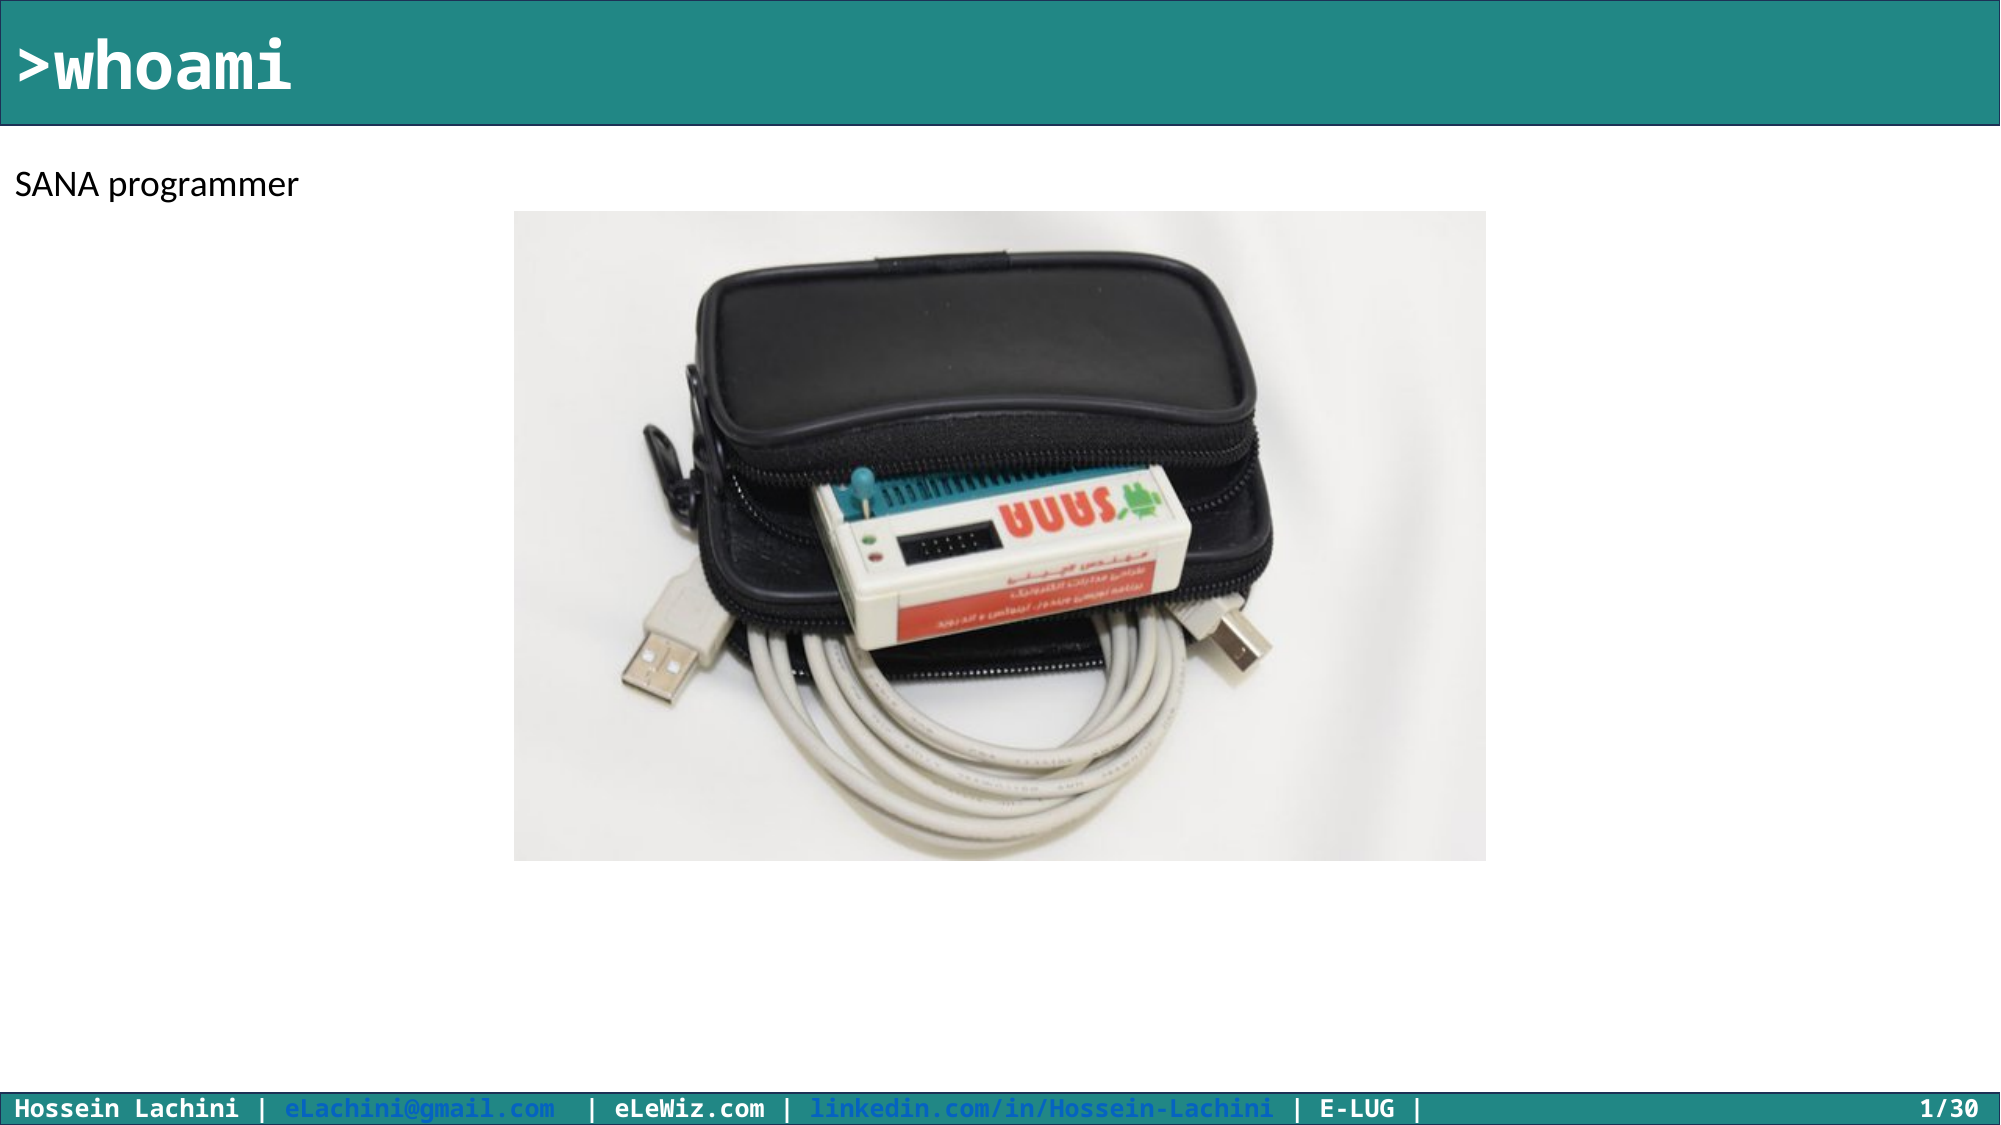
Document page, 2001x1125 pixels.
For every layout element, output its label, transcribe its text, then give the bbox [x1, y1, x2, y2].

picture [514, 211, 1486, 861]
text_box >whoami [0, 0, 2000, 125]
text_box Hossein Lachini | eLachini@gmail.com | eLeWiz.com | linkedin.com/in/Hossein-Lachini | E-LUG | 1/30 [0, 1093, 2000, 1125]
text_box SANA programmer [0, 151, 2000, 212]
